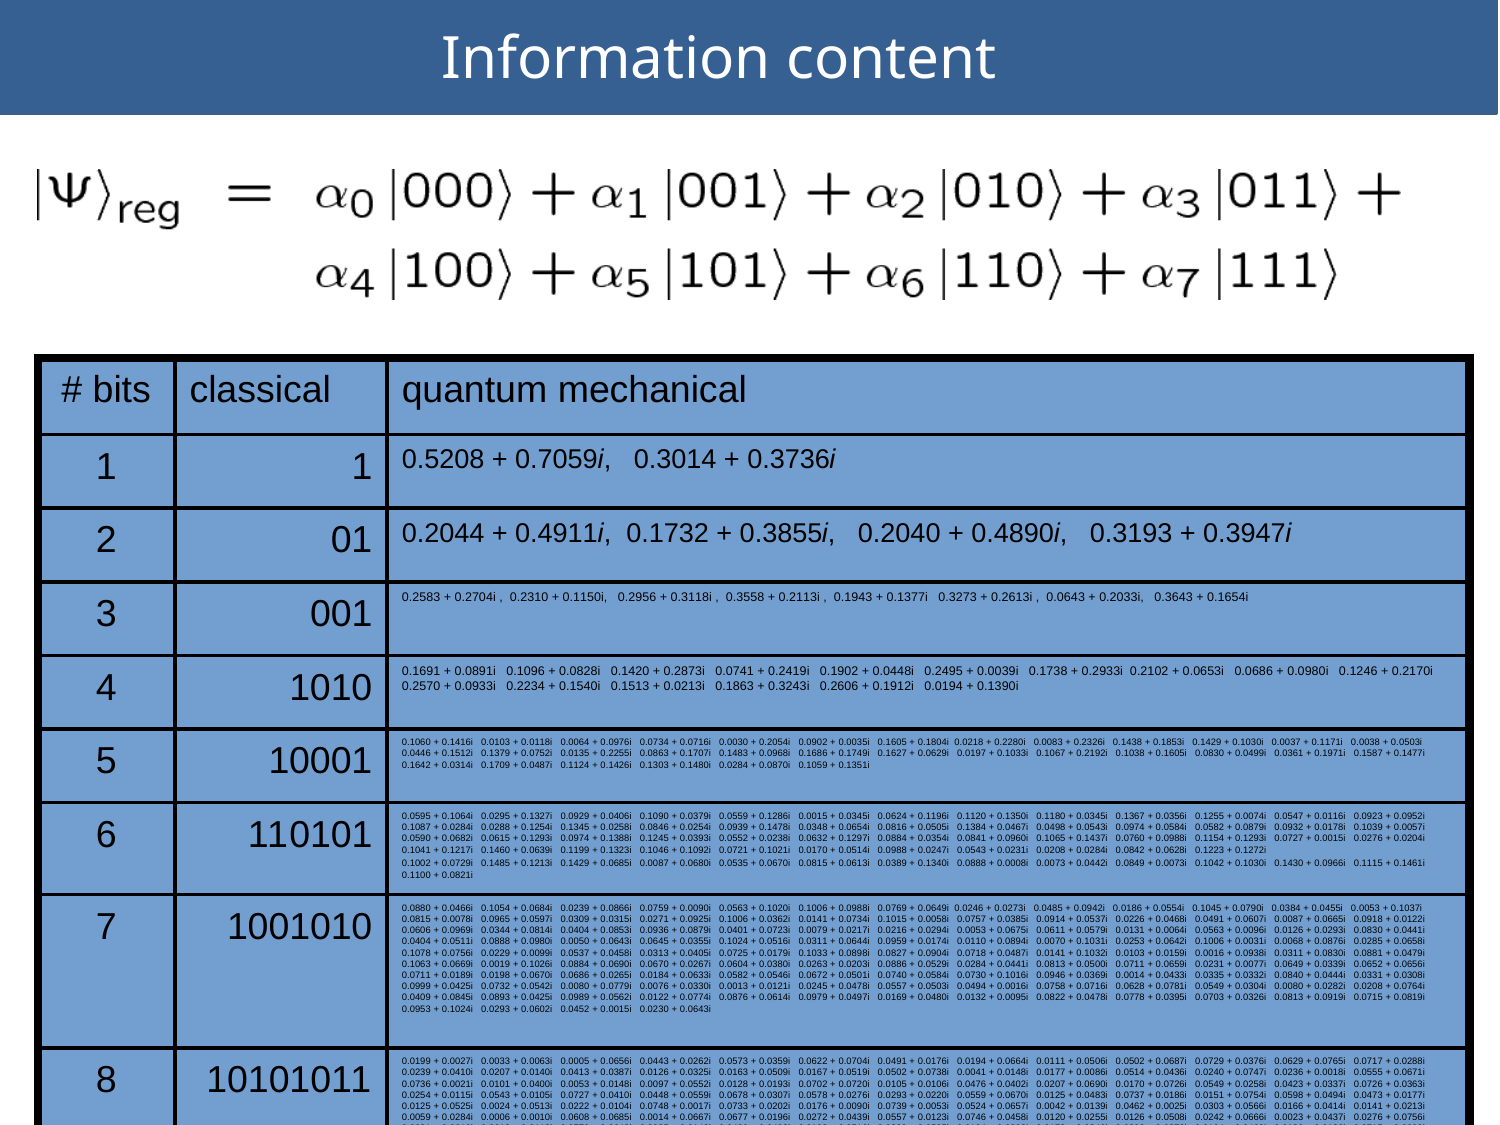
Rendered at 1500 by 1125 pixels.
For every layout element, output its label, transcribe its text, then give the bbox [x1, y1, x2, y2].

table_cell 1 [42, 436, 173, 506]
table_cell 1001010 [177, 896, 385, 1046]
table_cell 5 [42, 731, 173, 801]
table_header classical [177, 362, 385, 433]
table_cell 0.2583 + 0.2704i , 0.2310 + 0.1150i, 0.2956 + 0.3118i , 0.3558 + 0.2113i , 0.1943 + 0.1377i 0.3273 + 0.2613i , 0.0643 + 0.2033i, 0.3643 + 0.1654i [389, 584, 1465, 654]
table_cell 2 [42, 510, 173, 580]
list Information content [156, 18, 1282, 104]
table_cell 8 [42, 1050, 173, 1125]
table_cell 0.2044 + 0.4911i, 0.1732 + 0.3855i, 0.2040 + 0.4890i, 0.3193 + 0.3947i [389, 510, 1465, 580]
table_cell 0.0595 + 0.1064i 0.0295 + 0.1327i 0.0929 + 0.0406i 0.1090 + 0.0379i 0.0559 + 0.1286i 0.0015 + 0.0345i 0.0624 + 0.1196i 0.1120 + 0.1350i 0.1180 + 0.0345i 0.1367 + 0.0356i 0.1255 + 0.0074i 0.0547 + 0.0116i 0.0923 + 0.0952i 0.1087 + 0.0284i 0.0288 + 0.1254i 0.1345 + 0.0258i 0.0846 + 0.0254i 0.0939 + 0.1478i 0.0348 + 0.0654i 0.0816 + 0.0505i 0.1384 + 0.0467i 0.0498 + 0.0543i 0.0974 + 0.0584i 0.0582 + 0.0879i 0.0932 + 0.0178i 0.1039 + 0.0057i 0.0590 + 0.0682i 0.0615 + 0.1293i 0.0974 + 0.1388i 0.1245 + 0.0393i 0.0552 + 0.0238i 0.0632 + 0.1297i 0.0884 + 0.0354i 0.0841 + 0.0960i 0.1065 + 0.1437i 0.0760 + 0.0988i 0.1154 + 0.1293i 0.0727 + 0.0015i 0.0276 + 0.0204i 0.1041 + 0.1217i 0.1460 + 0.0639i 0.1199 + 0.1323i 0.1046 + 0.1092i 0.0721 + 0.1021i 0.0170 + 0.0514i 0.0988 + 0.0247i 0.0543 + 0.0231i 0.0208 + 0.0284i 0.0842 + 0.0628i 0.1223 + 0.1272i 0.1002 + 0.0729i 0.1485 + 0.1213i 0.1429 + 0.0685i 0.0087 + 0.0680i 0.0535 + 0.0670i 0.0815 + 0.0613i 0.0389 + 0.1340i 0.0888 + 0.0008i 0.0073 + 0.0442i 0.0849 + 0.0073i 0.1042 + 0.1030i 0.1430 + 0.0966i 0.1115 + 0.1461i 0.1100 + 0.0821i [389, 804, 1465, 893]
table_cell 0.1060 + 0.1416i 0.0103 + 0.0118i 0.0064 + 0.0976i 0.0734 + 0.0716i 0.0030 + 0.2054i 0.0902 + 0.0035i 0.1605 + 0.1804i 0.0218 + 0.2280i 0.0083 + 0.2326i 0.1438 + 0.1853i 0.1429 + 0.1030i 0.0037 + 0.1171i 0.0038 + 0.0503i 0.0446 + 0.1512i 0.1379 + 0.0752i 0.0135 + 0.2255i 0.0863 + 0.1707i 0.1483 + 0.0968i 0.1686 + 0.1749i 0.1627 + 0.0629i 0.0197 + 0.1033i 0.1067 + 0.2192i 0.1038 + 0.1605i 0.0830 + 0.0499i 0.0361 + 0.1971i 0.1587 + 0.1477i 0.1642 + 0.0314i 0.1709 + 0.0487i 0.1124 + 0.1426i 0.1303 + 0.1480i 0.0284 + 0.0870i 0.1059 + 0.1351i [389, 731, 1465, 801]
table_cell 0.5208 + 0.7059i, 0.3014 + 0.3736i [389, 436, 1465, 506]
table_header # bits [42, 362, 173, 433]
table_cell 001 [177, 584, 385, 654]
table_cell 10101011 [177, 1050, 385, 1125]
table_cell 0.1691 + 0.0891i 0.1096 + 0.0828i 0.1420 + 0.2873i 0.0741 + 0.2419i 0.1902 + 0.0448i 0.2495 + 0.0039i 0.1738 + 0.2933i 0.2102 + 0.0653i 0.0686 + 0.0980i 0.1246 + 0.2170i 0.2570 + 0.0933i 0.2234 + 0.1540i 0.1513 + 0.0213i 0.1863 + 0.3243i 0.2606 + 0.1912i 0.0194 + 0.1390i [389, 657, 1465, 727]
table_cell 1 [177, 436, 385, 506]
table_cell 7 [42, 896, 173, 1046]
table_cell 01 [177, 510, 385, 580]
table_cell 6 [42, 804, 173, 893]
picture [37, 169, 1401, 300]
table_cell 10001 [177, 731, 385, 801]
table_header quantum mechanical [389, 362, 1465, 433]
table_cell 1010 [177, 657, 385, 727]
table_cell 0.0880 + 0.0466i 0.1054 + 0.0684i 0.0239 + 0.0866i 0.0759 + 0.0090i 0.0563 + 0.1020i 0.1006 + 0.0988i 0.0769 + 0.0649i 0.0246 + 0.0273i 0.0485 + 0.0942i 0.0186 + 0.0554i 0.1045 + 0.0790i 0.0384 + 0.0455i 0.0053 + 0.1037i 0.0815 + 0.0078i 0.0965 + 0.0597i 0.0309 + 0.0315i 0.0271 + 0.0925i 0.1006 + 0.0362i 0.0141 + 0.0734i 0.1015 + 0.0058i 0.0757 + 0.0385i 0.0914 + 0.0537i 0.0226 + 0.0468i 0.0491 + 0.0607i 0.0087 + 0.0665i 0.0918 + 0.0122i 0.0606 + 0.0969i 0.0344 + 0.0814i 0.0404 + 0.0853i 0.0936 + 0.0879i 0.0401 + 0.0723i 0.0079 + 0.0217i 0.0216 + 0.0294i 0.0053 + 0.0675i 0.0611 + 0.0579i 0.0131 + 0.0064i 0.0563 + 0.0096i 0.0126 + 0.0293i 0.0830 + 0.0441i 0.0404 + 0.0511i 0.0888 + 0.0980i 0.0050 + 0.0643i 0.0645 + 0.0355i 0.1024 + 0.0516i 0.0311 + 0.0644i 0.0959 + 0.0174i 0.0110 + 0.0894i 0.0070 + 0.1031i 0.0253 + 0.0642i 0.1006 + 0.0031i 0.0068 + 0.0876i 0.0285 + 0.0658i 0.1078 + 0.0756i 0.0229 + 0.0099i 0.0537 + 0.0458i 0.0313 + 0.0405i 0.0725 + 0.0179i 0.1033 + 0.0898i 0.0827 + 0.0904i 0.0718 + 0.0487i 0.0141 + 0.1032i 0.0103 + 0.0159i 0.0016 + 0.0938i 0.0311 + 0.0830i 0.0881 + 0.0479i 0.1063 + 0.0669i 0.0019 + 0.1026i 0.0884 + 0.0690i 0.0670 + 0.0267i 0.0604 + 0.0380i 0.0263 + 0.0203i 0.0886 + 0.0529i 0.0284 + 0.0441i 0.0813 + 0.0500i 0.0711 + 0.0659i 0.0231 + 0.0077i 0.0649 + 0.0339i 0.0652 + 0.0656i 0.0711 + 0.0189i 0.0198 + 0.0670i 0.0686 + 0.0265i 0.0184 + 0.0633i 0.0582 + 0.0546i 0.0672 + 0.0501i 0.0740 + 0.0584i 0.0730 + 0.1016i 0.0946 + 0.0369i 0.0014 + 0.0433i 0.0335 + 0.0332i 0.0840 + 0.0444i 0.0331 + 0.0308i 0.0999 + 0.0425i 0.0732 + 0.0542i 0.0080 + 0.0779i 0.0076 + 0.0330i 0.0013 + 0.0121i 0.0245 + 0.0478i 0.0557 + 0.0503i 0.0494 + 0.0016i 0.0758 + 0.0716i 0.0628 + 0.0781i 0.0549 + 0.0304i 0.0080 + 0.0282i 0.0208 + 0.0764i 0.0409 + 0.0845i 0.0893 + 0.0425i 0.0989 + 0.0562i 0.0122 + 0.0774i 0.0876 + 0.0614i 0.0979 + 0.0497i 0.0169 + 0.0480i 0.0132 + 0.0095i 0.0822 + 0.0478i 0.0778 + 0.0395i 0.0703 + 0.0326i 0.0813 + 0.0919i 0.0715 + 0.0819i 0.0953 + 0.1024i 0.0293 + 0.0602i 0.0452 + 0.0015i 0.0230 + 0.0643i [389, 896, 1465, 1046]
table_cell 110101 [177, 804, 385, 893]
table_cell 4 [42, 657, 173, 727]
table_cell 3 [42, 584, 173, 654]
